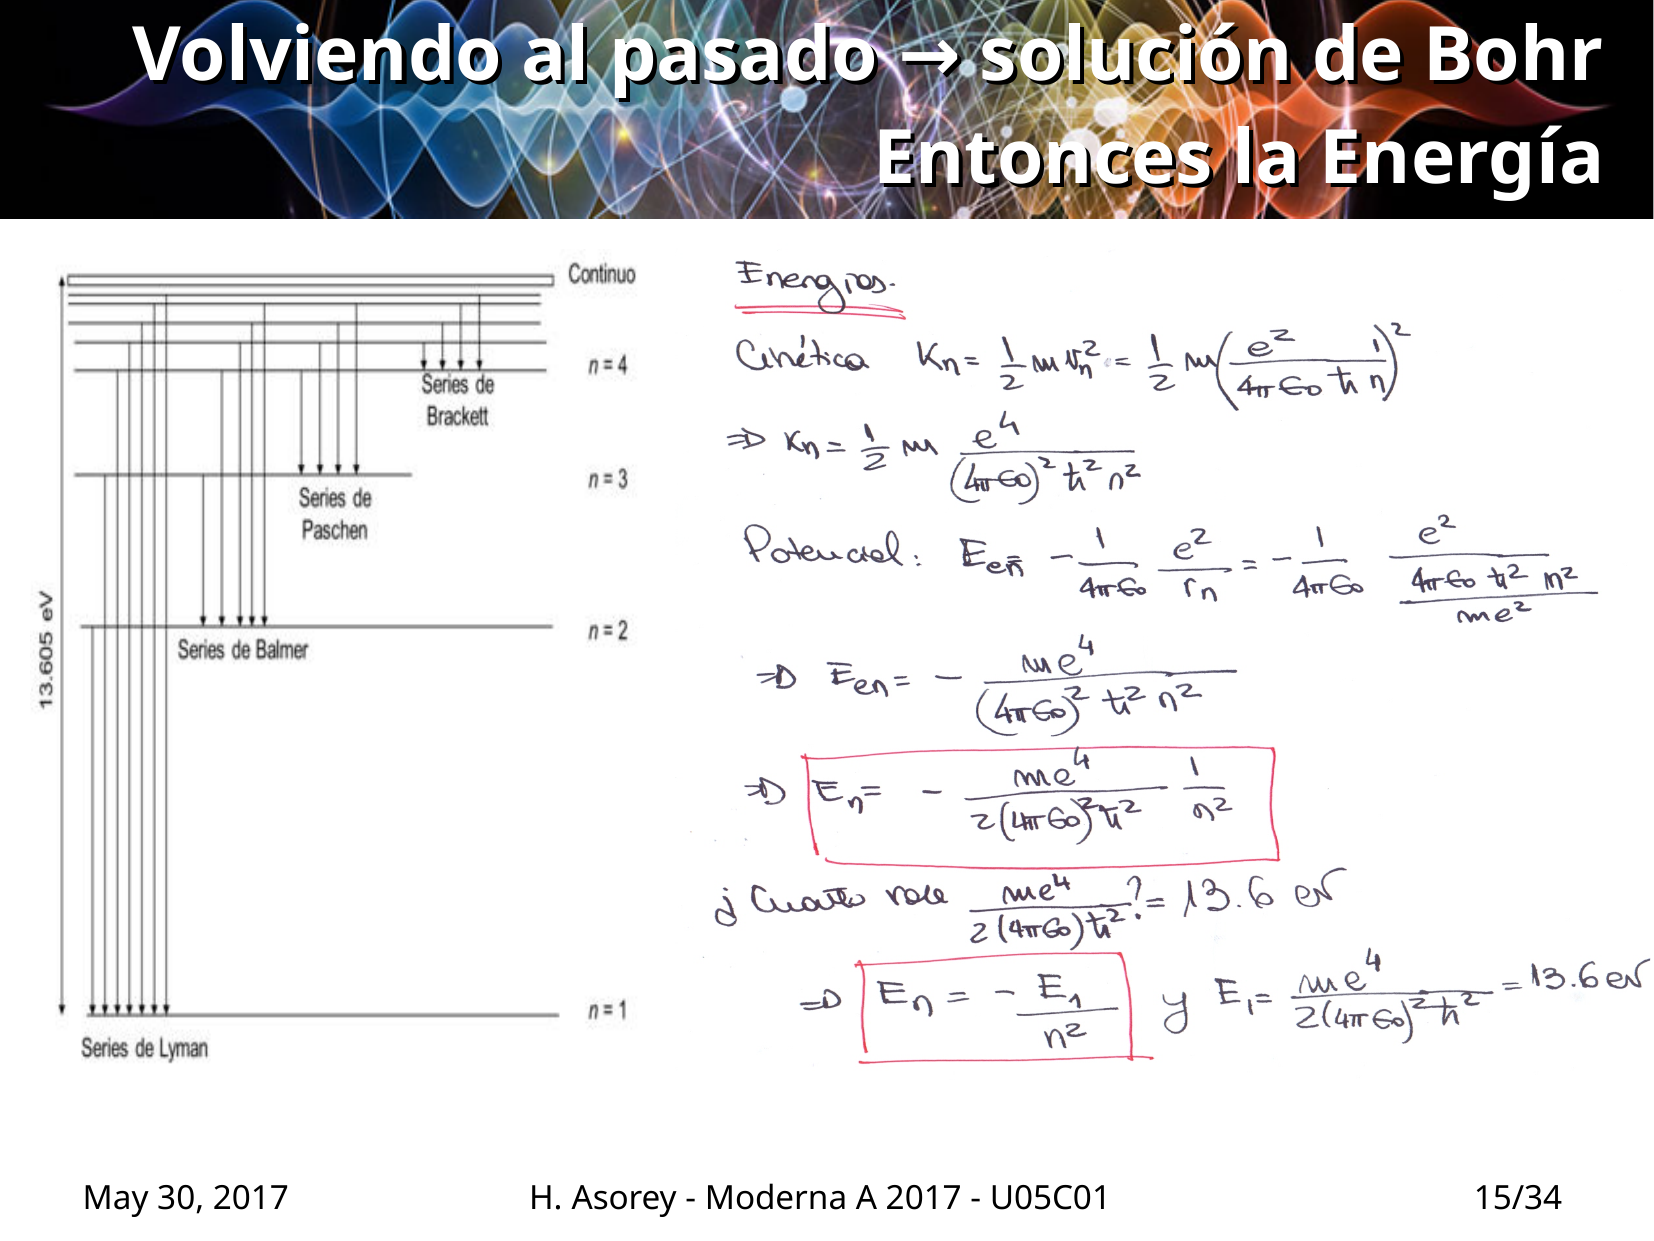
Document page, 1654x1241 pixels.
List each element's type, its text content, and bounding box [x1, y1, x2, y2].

picture [0, 0, 1654, 219]
title Volviendo al pasado → solución de Bohr Entonces la Energía [45, 11, 1606, 195]
picture [30, 240, 1651, 1081]
